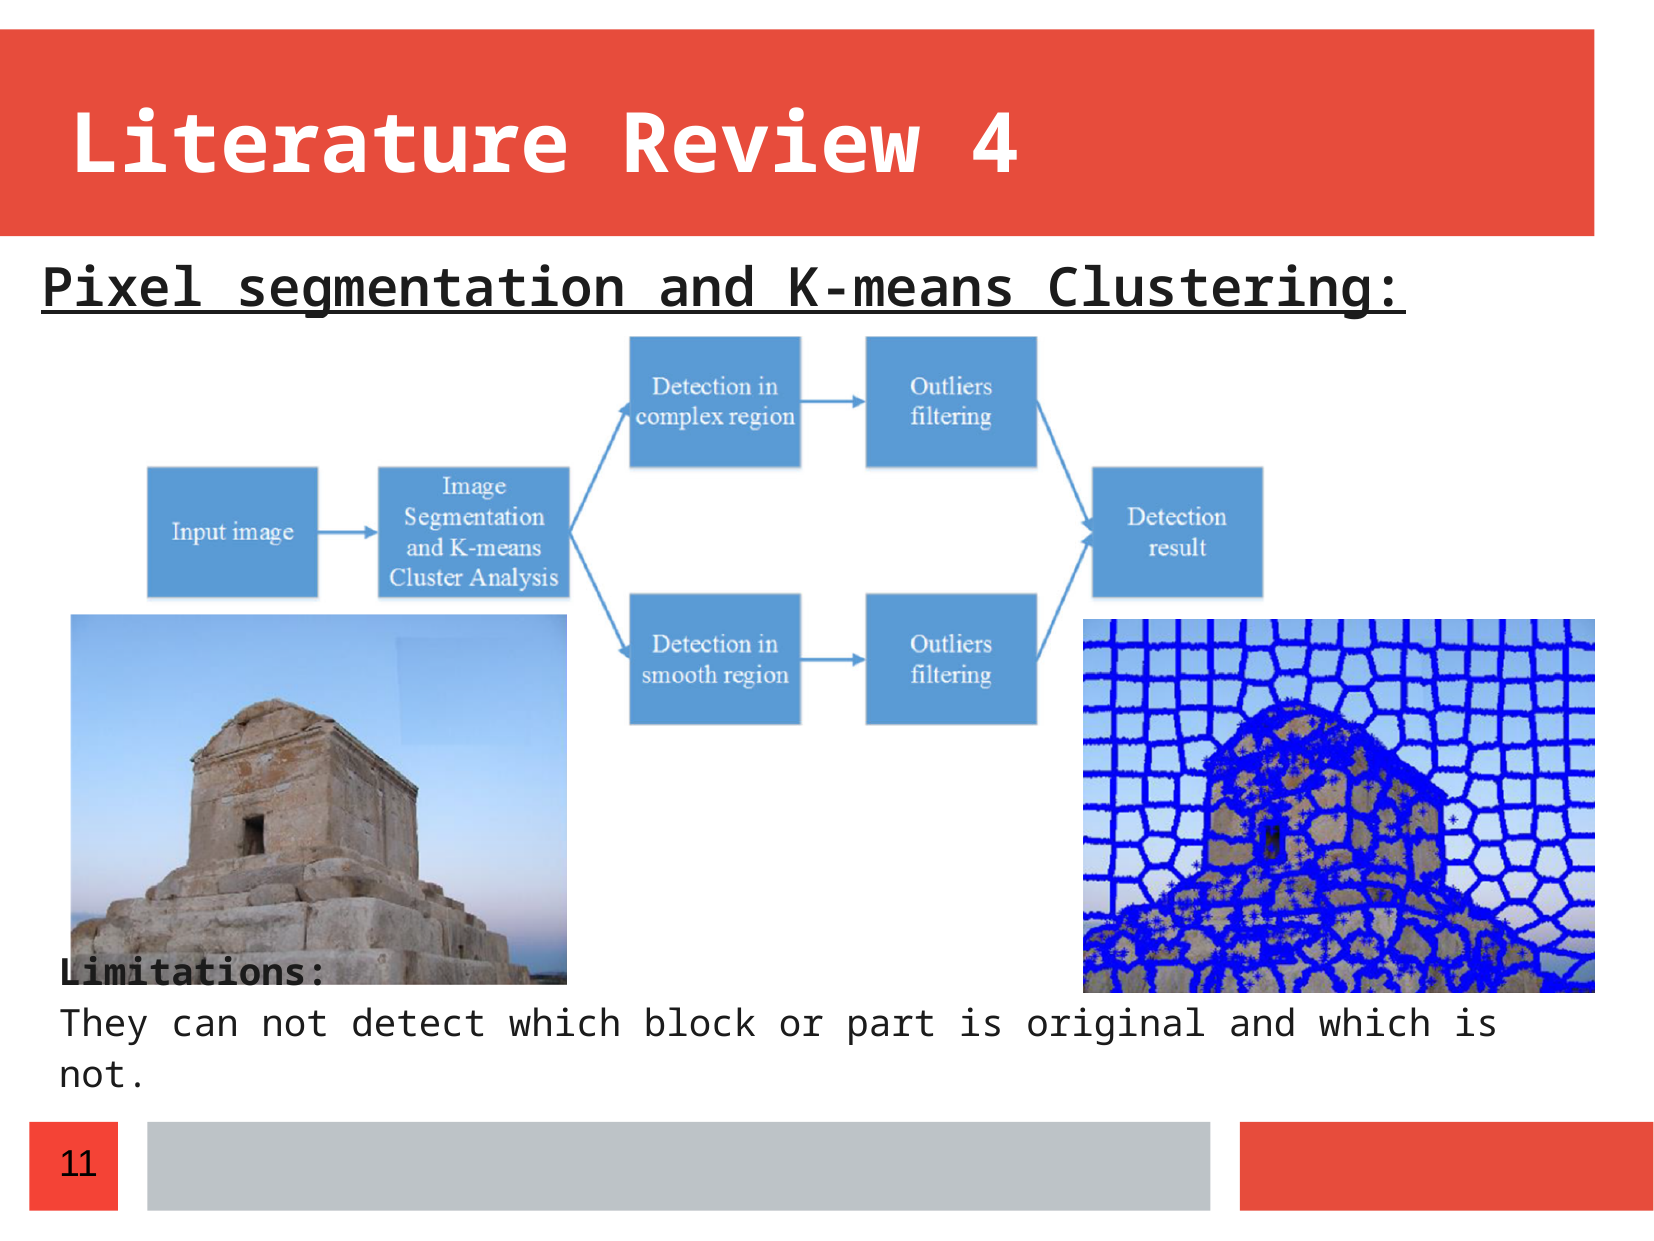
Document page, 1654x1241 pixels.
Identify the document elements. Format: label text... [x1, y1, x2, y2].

text_box <number> [44, 1134, 674, 1205]
picture [70, 318, 1595, 993]
picture [269, 969, 276, 985]
list Pixel segmentation and K-means Clustering: [41, 248, 1548, 355]
picture [245, 969, 253, 981]
text_box Literature Review 4 [70, 41, 1606, 189]
title Limitations: They can not detect which block or part is original and which is not. [59, 1003, 1577, 1099]
picture [178, 976, 186, 981]
